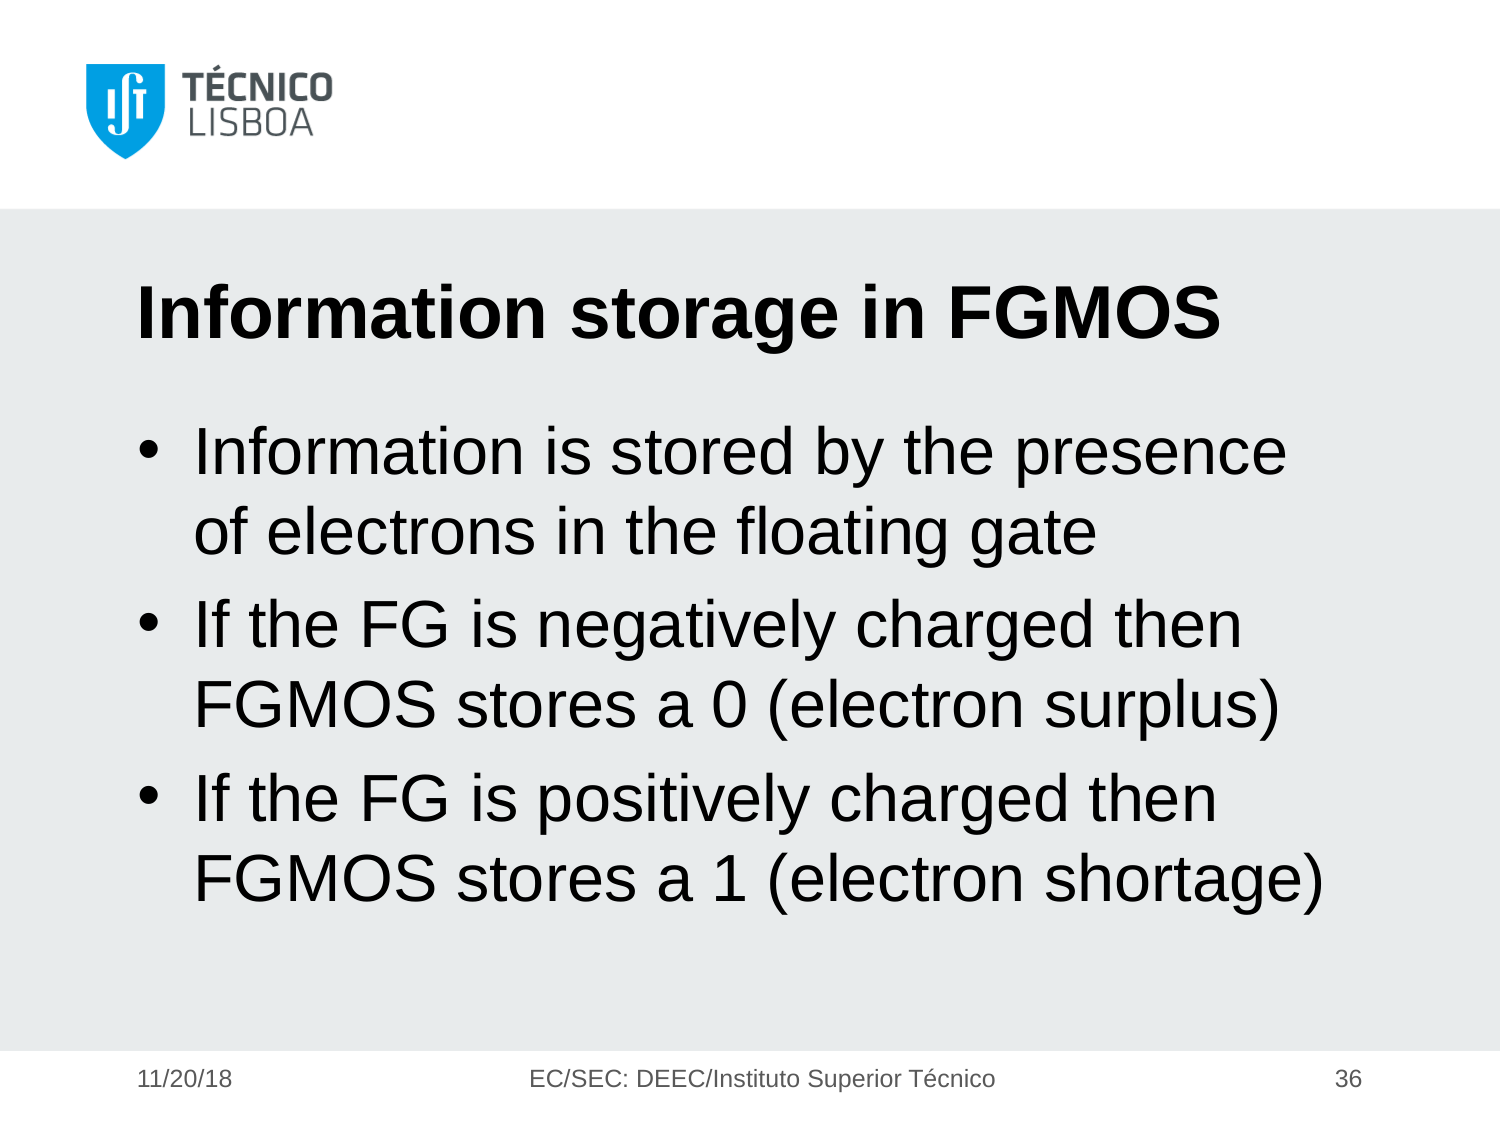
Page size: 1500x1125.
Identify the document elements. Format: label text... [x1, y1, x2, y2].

list Information is stored by the presence of electrons in the floating gate If the FG is negatively charged then FGMOS stores a 0 (electron surplus) If the FG is positively charged then FGMOS stores a 1 (electron shortage) [121, 400, 1378, 1005]
slide_number <number> [1077, 1052, 1378, 1103]
picture [0, 0, 1500, 1125]
title Information storage in FGMOS [121, 237, 1378, 381]
slide_number 11/20/18 [121, 1052, 425, 1103]
footer EC/SEC: DEEC/Instituto Superior Técnico [512, 1052, 1021, 1103]
